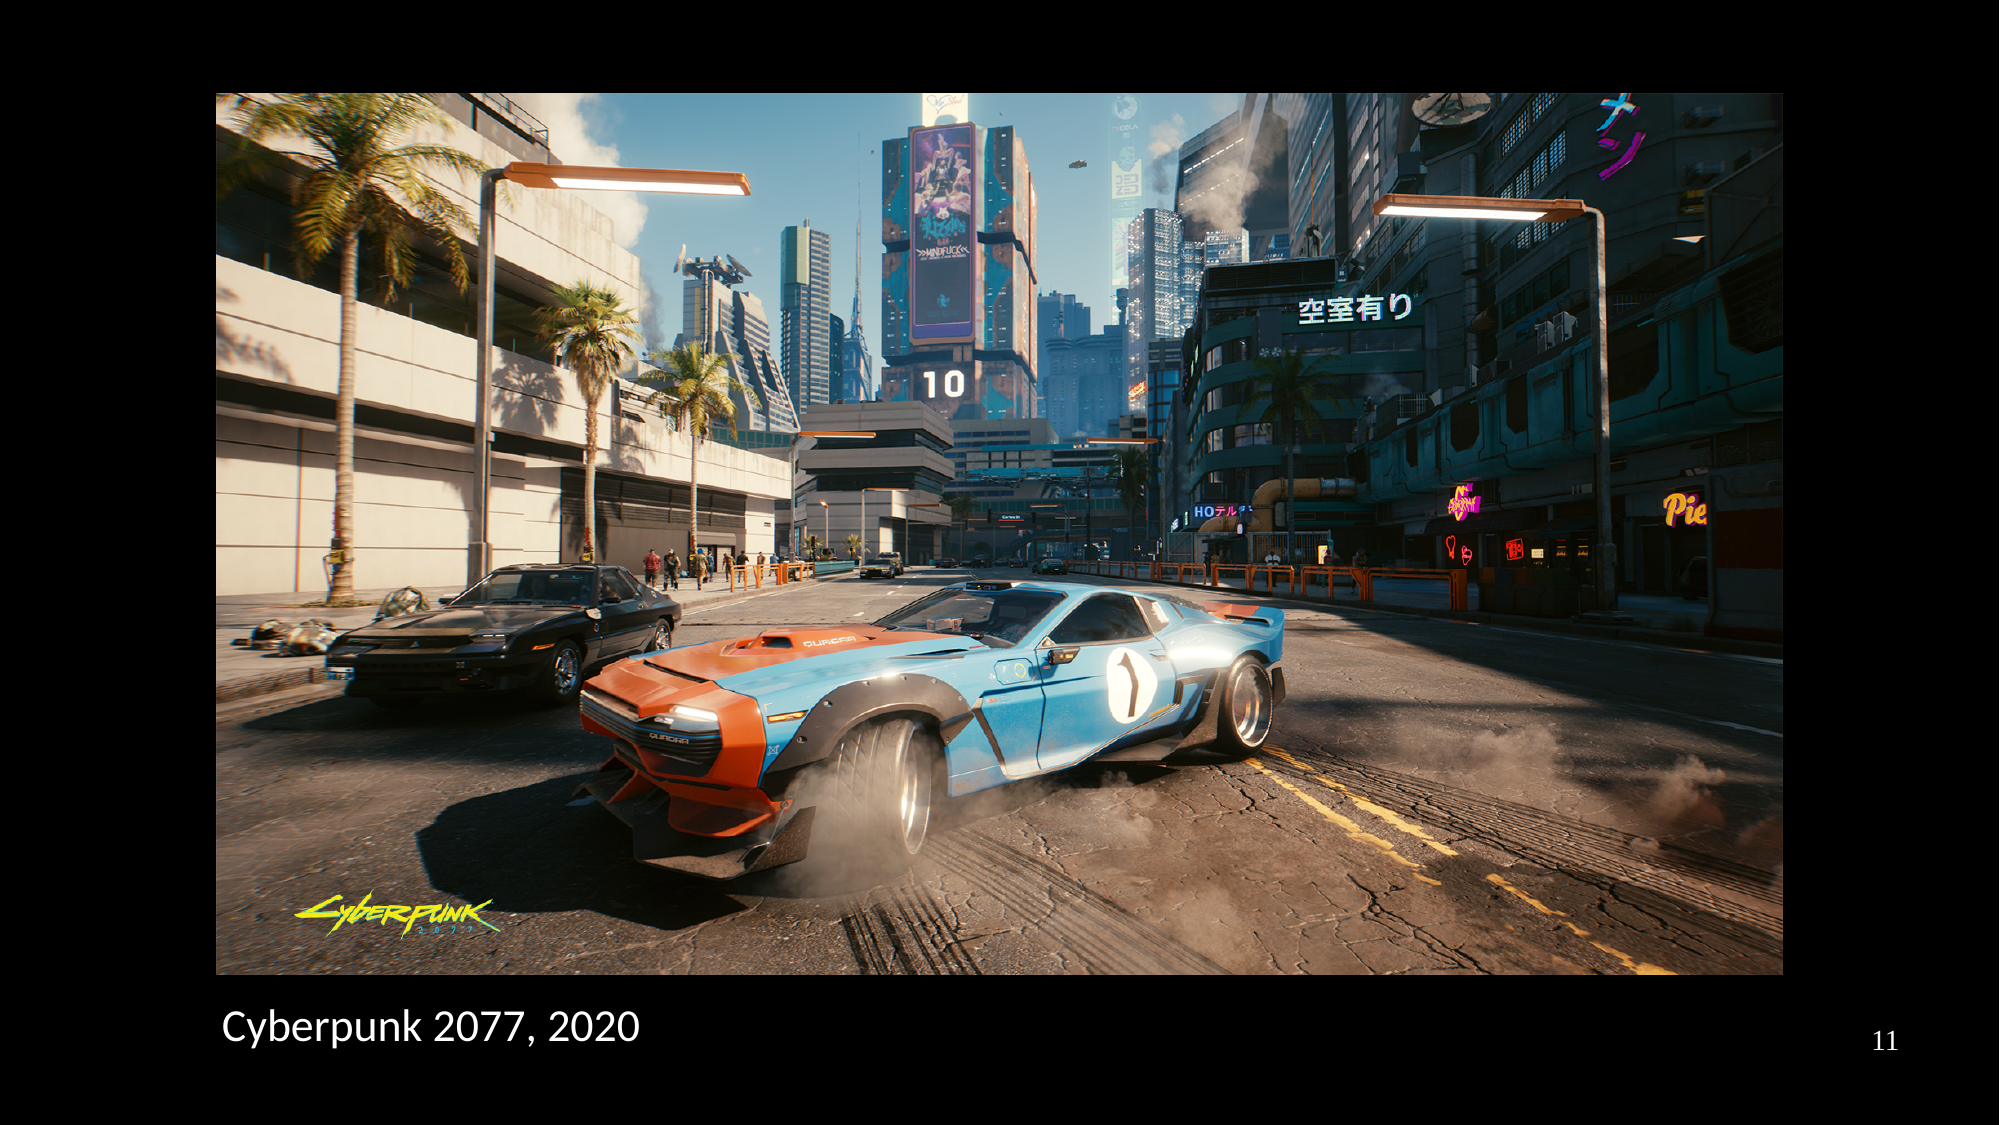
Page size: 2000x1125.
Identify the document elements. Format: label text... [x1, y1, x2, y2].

text_box Cyberpunk 2077, 2020 [207, 987, 656, 1058]
picture [216, 93, 1783, 976]
